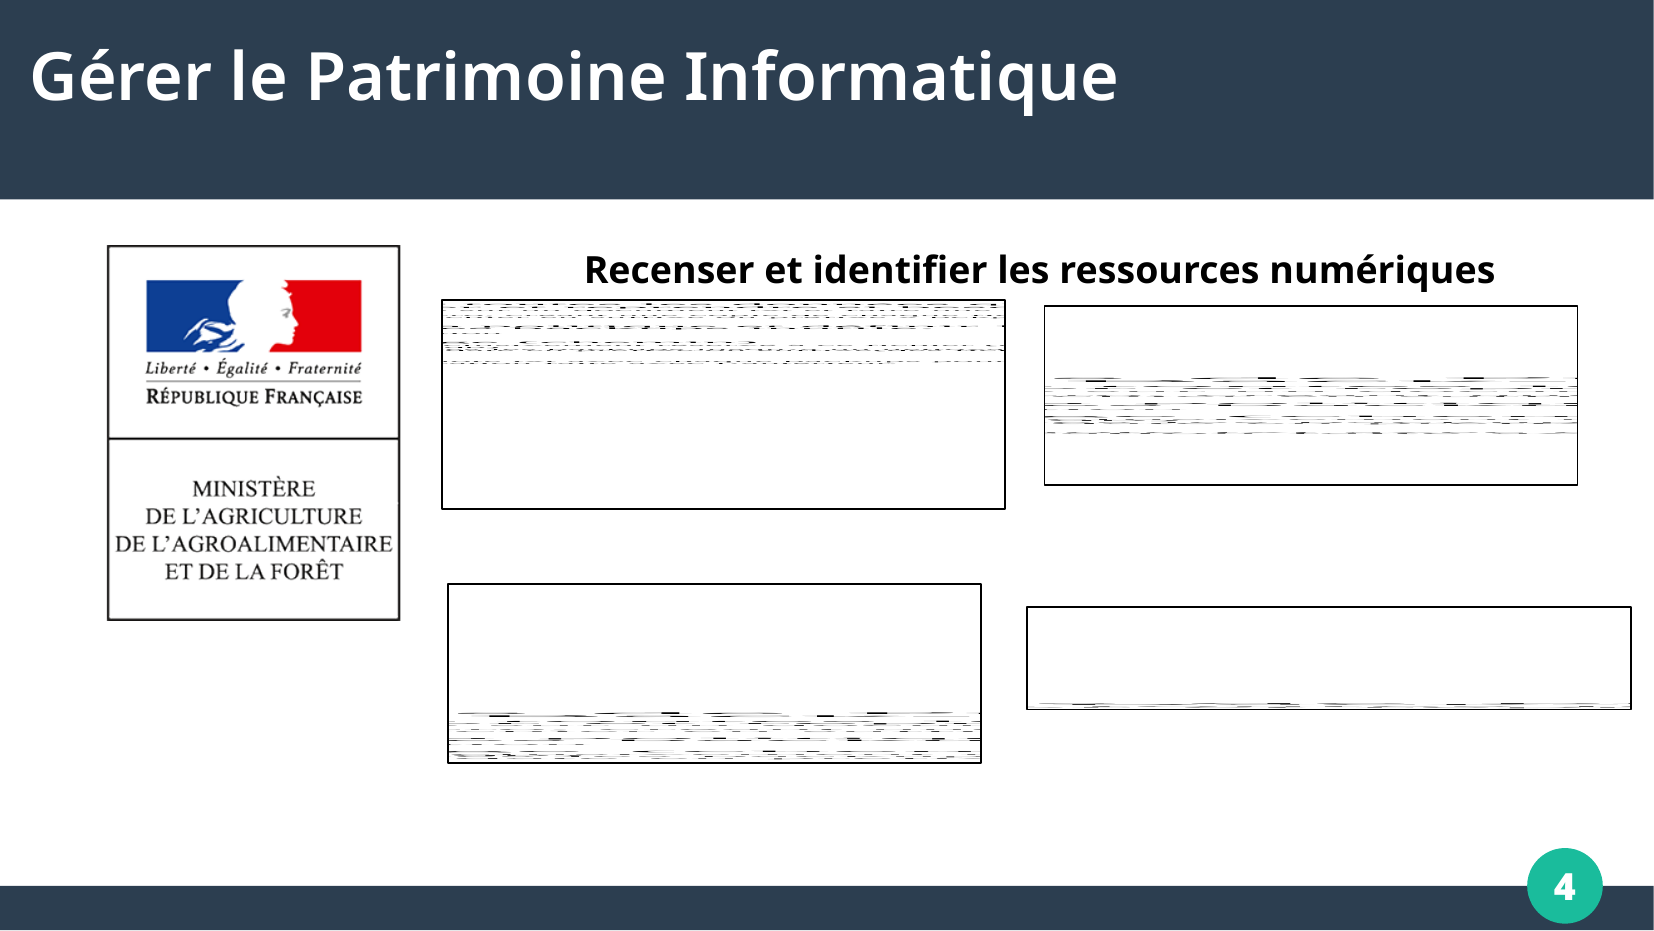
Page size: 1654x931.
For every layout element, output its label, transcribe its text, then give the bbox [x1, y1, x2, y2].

picture [1045, 307, 1577, 485]
picture [442, 301, 1004, 508]
picture [1027, 608, 1631, 709]
text_box Recenser et identifier les ressources numériques [472, 213, 1609, 325]
picture [448, 584, 981, 762]
picture [67, 245, 443, 621]
list Gérer le Patrimoine Informatique [29, 29, 1565, 266]
